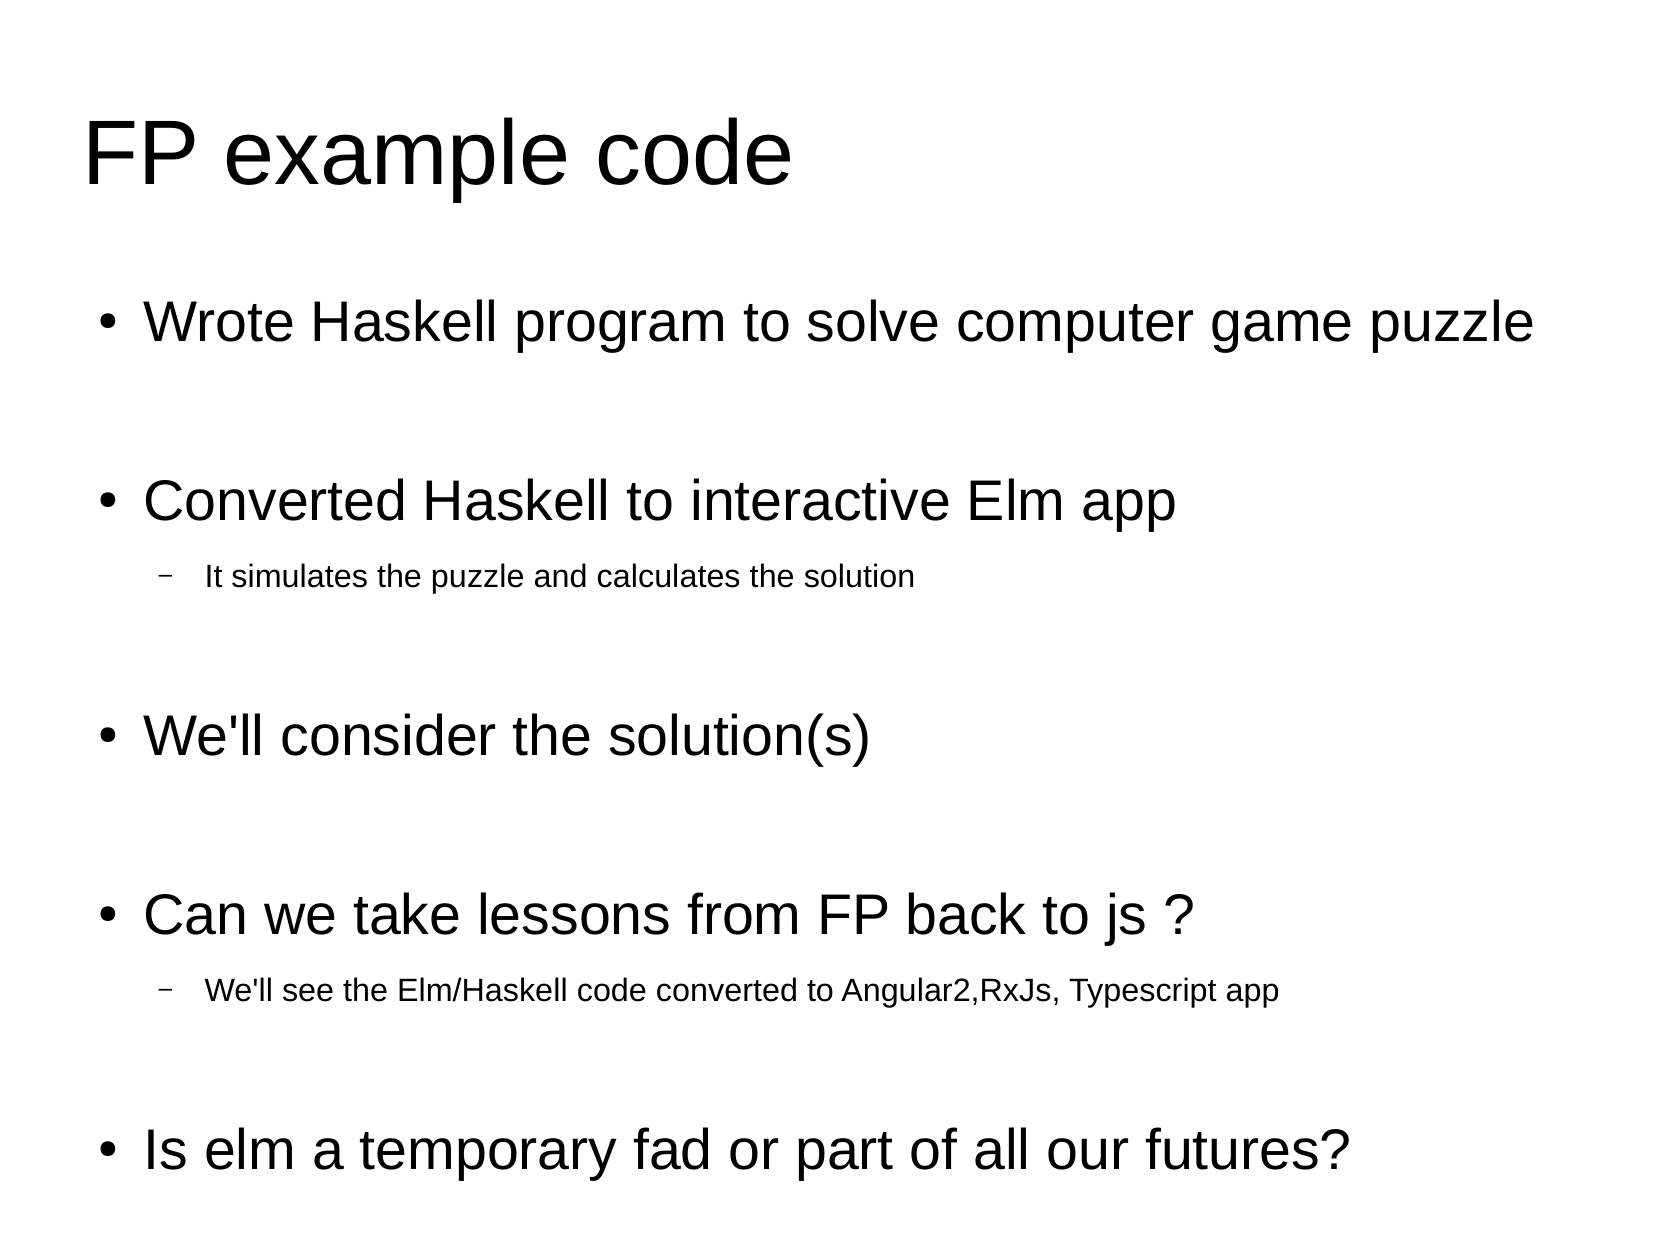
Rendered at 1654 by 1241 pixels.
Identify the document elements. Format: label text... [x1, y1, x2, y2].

list Wrote Haskell program to solve computer game puzzle Converted Haskell to interactive Elm app It simulates the puzzle and calculates the solution We'll consider the solution(s) Can we take lessons from FP back to js ? We'll see the Elm/Haskell code converted to Angular2,RxJs, Typescript app Is elm a temporary fad or part of all our futures? [82, 290, 1571, 1193]
title FP example code [82, 49, 1571, 257]
